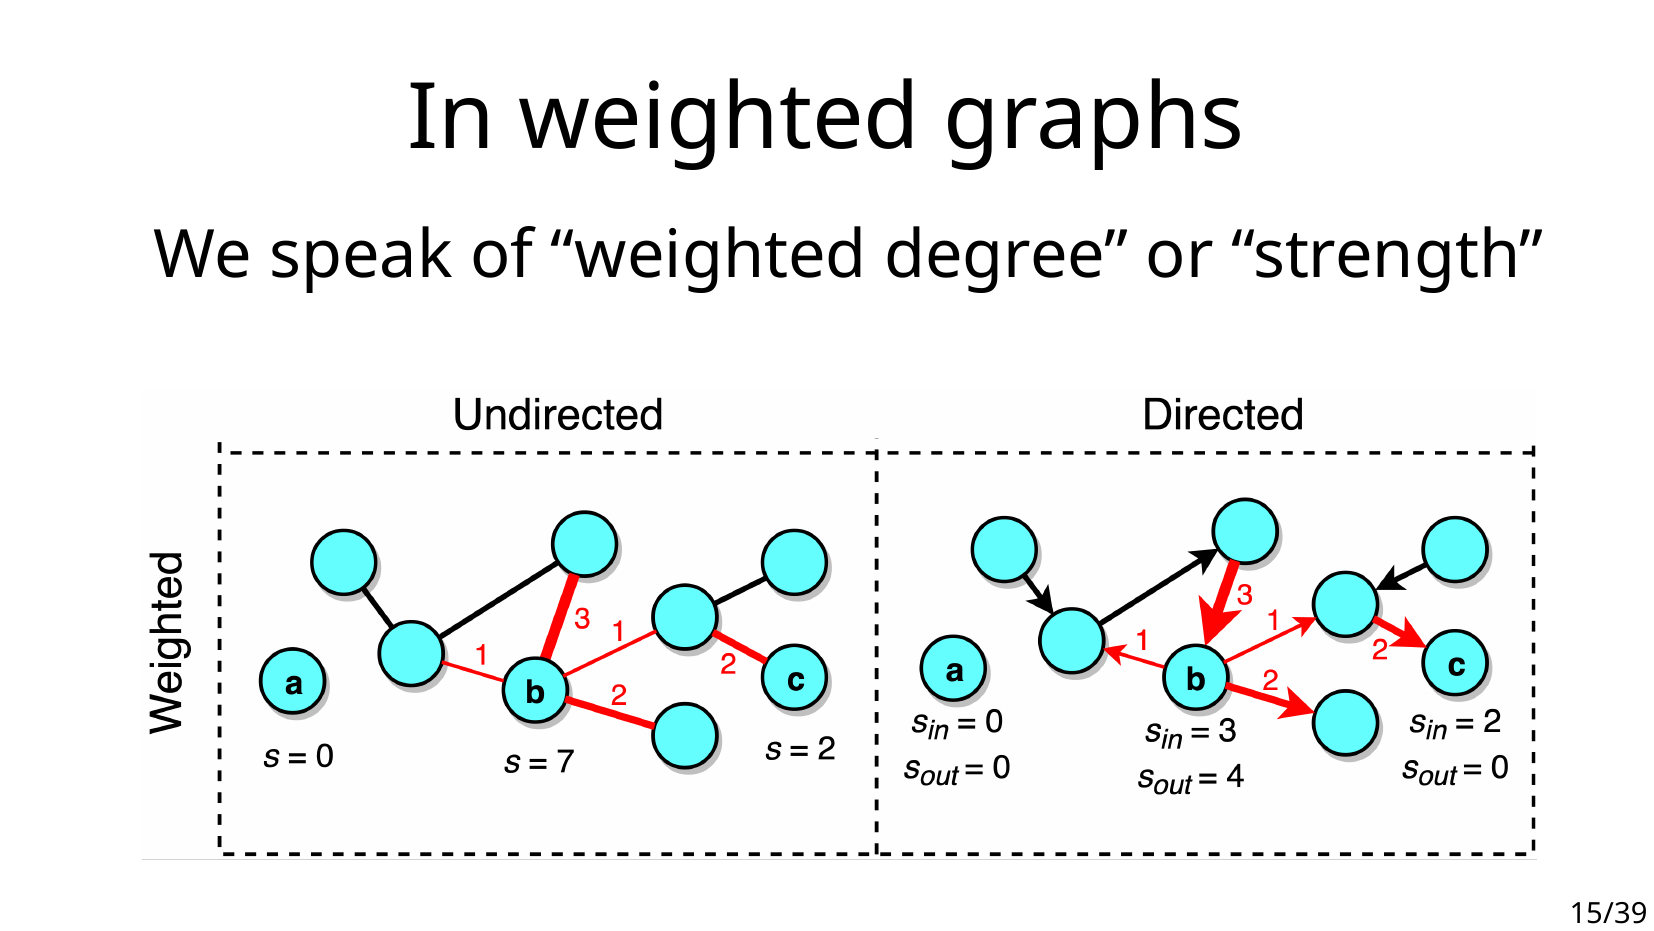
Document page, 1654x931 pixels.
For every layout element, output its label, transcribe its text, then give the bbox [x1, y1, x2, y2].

list We speak of “weighted degree” or “strength” [82, 205, 1571, 358]
title In weighted graphs [82, 1, 1571, 205]
picture [141, 390, 1537, 861]
